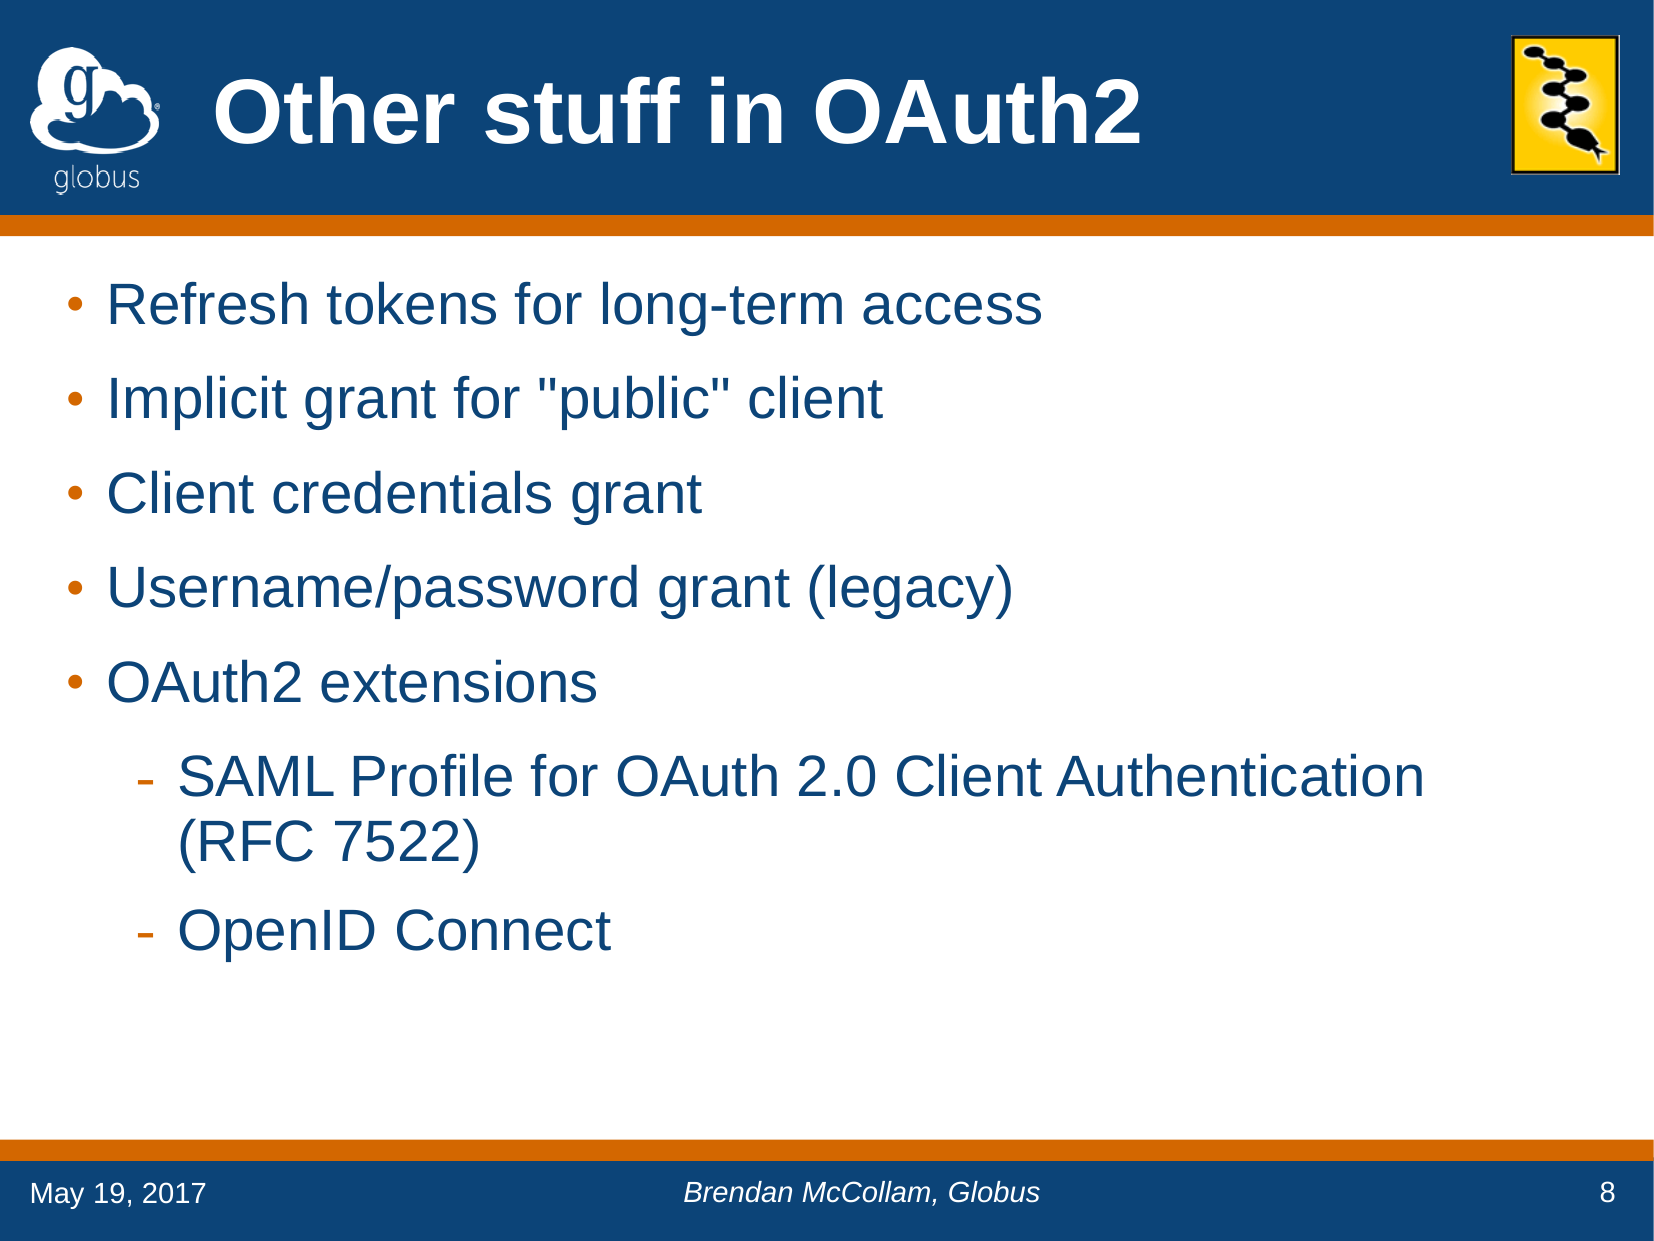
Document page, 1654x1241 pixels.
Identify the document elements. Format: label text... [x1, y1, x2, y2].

picture [1511, 35, 1620, 175]
picture [30, 47, 160, 195]
list Refresh tokens for long-term access Implicit grant for "public" client Client credentials grant Username/password grant (legacy) OAuth2 extensions SAML Profile for OAuth 2.0 Client Authentication (RFC 7522) OpenID Connect [47, 271, 1607, 1111]
title Other stuff in OAuth2 [212, 8, 1465, 216]
